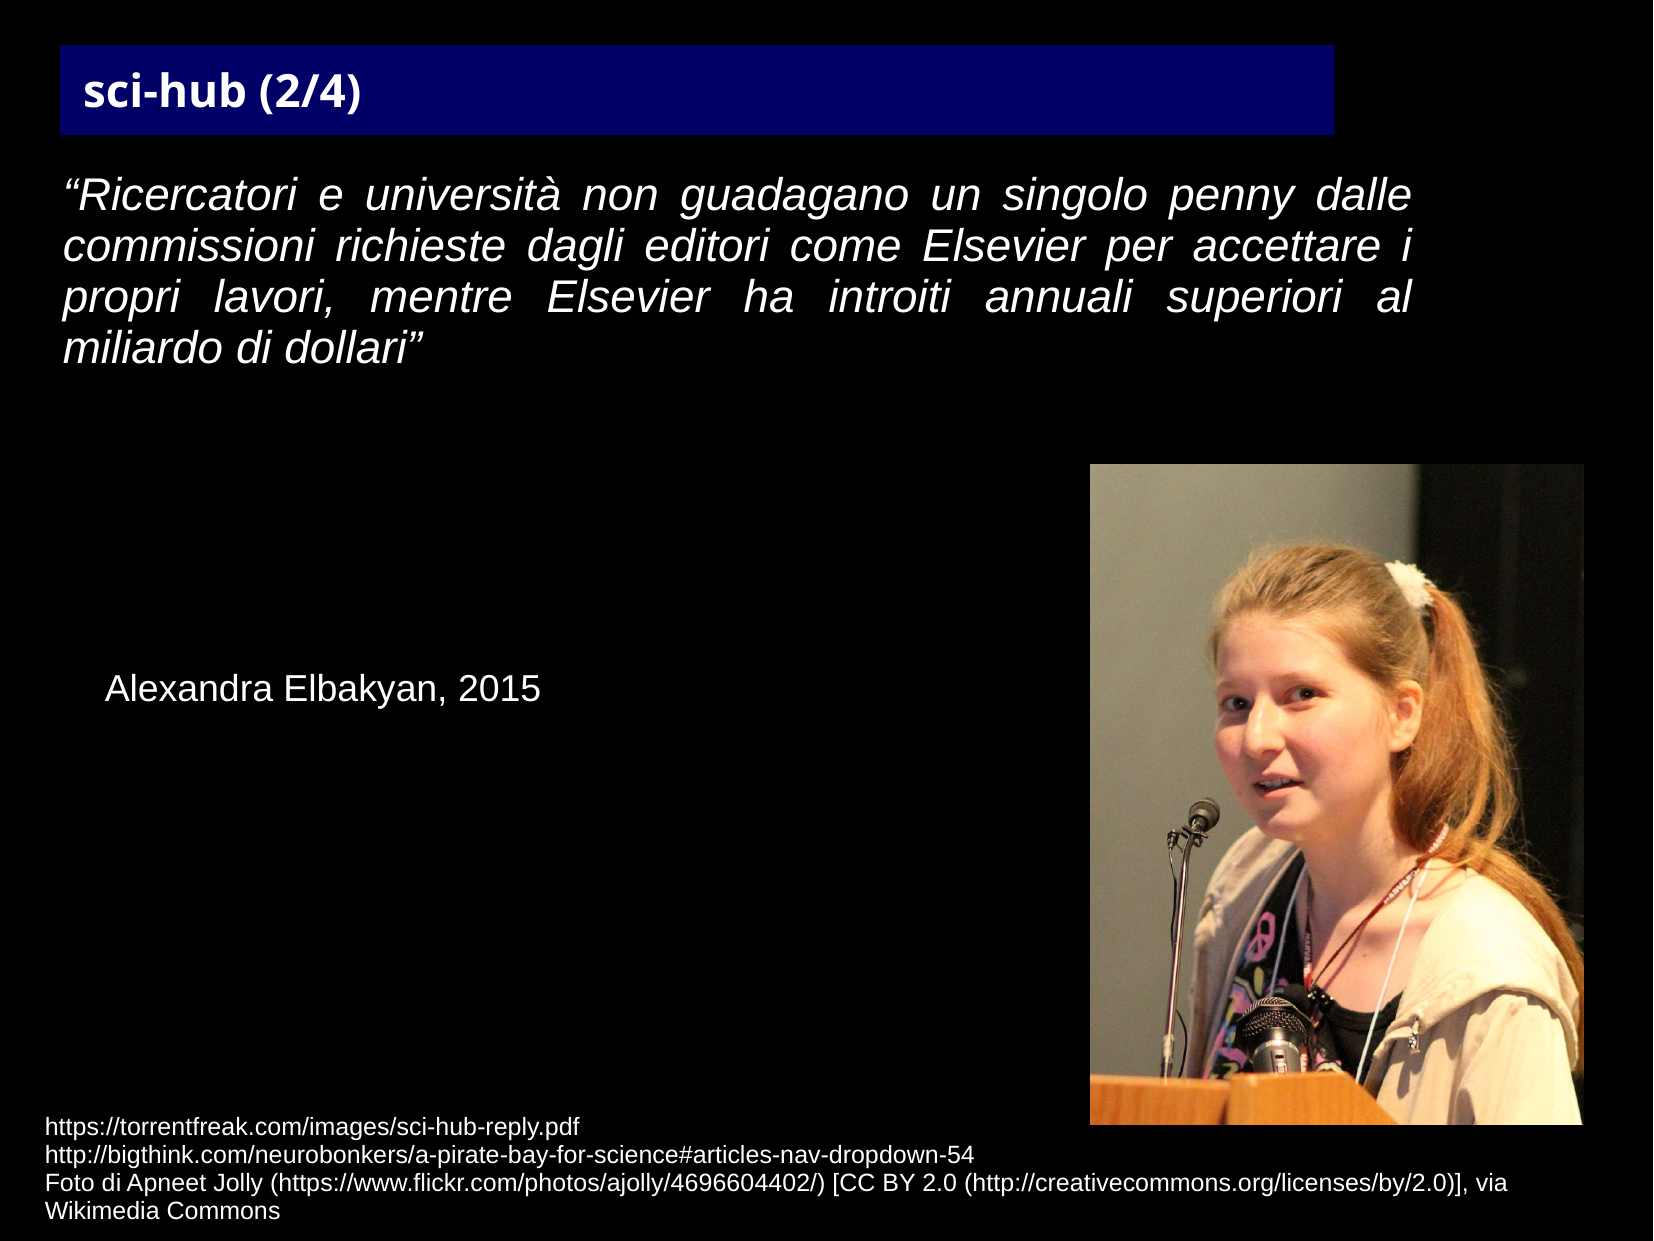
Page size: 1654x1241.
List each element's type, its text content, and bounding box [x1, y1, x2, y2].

picture [1090, 464, 1584, 1126]
list sci-hub (2/4) [59, 45, 1335, 136]
text_box “Ricercatori e università non guadagano un singolo penny dalle commissioni richieste dagli editori come Elsevier per accettare i propri lavori, mentre Elsevier ha introiti annuali superiori al miliardo di dollari” [48, 161, 1429, 535]
text_box Alexandra Elbakyan, 2015 [90, 660, 769, 801]
text_box https://torrentfreak.com/images/sci-hub-reply.pdf http://bigthink.com/neurobonkers/a-pirate-bay-for-science#articles-nav-dropdown-54 Foto di Apneet Jolly (https://www.flickr.com/photos/ajolly/4696604402/) [CC BY 2.0 (http://creativecommons.org/licenses/by/2.0)], via Wikimedia Commons [30, 1105, 1606, 1241]
